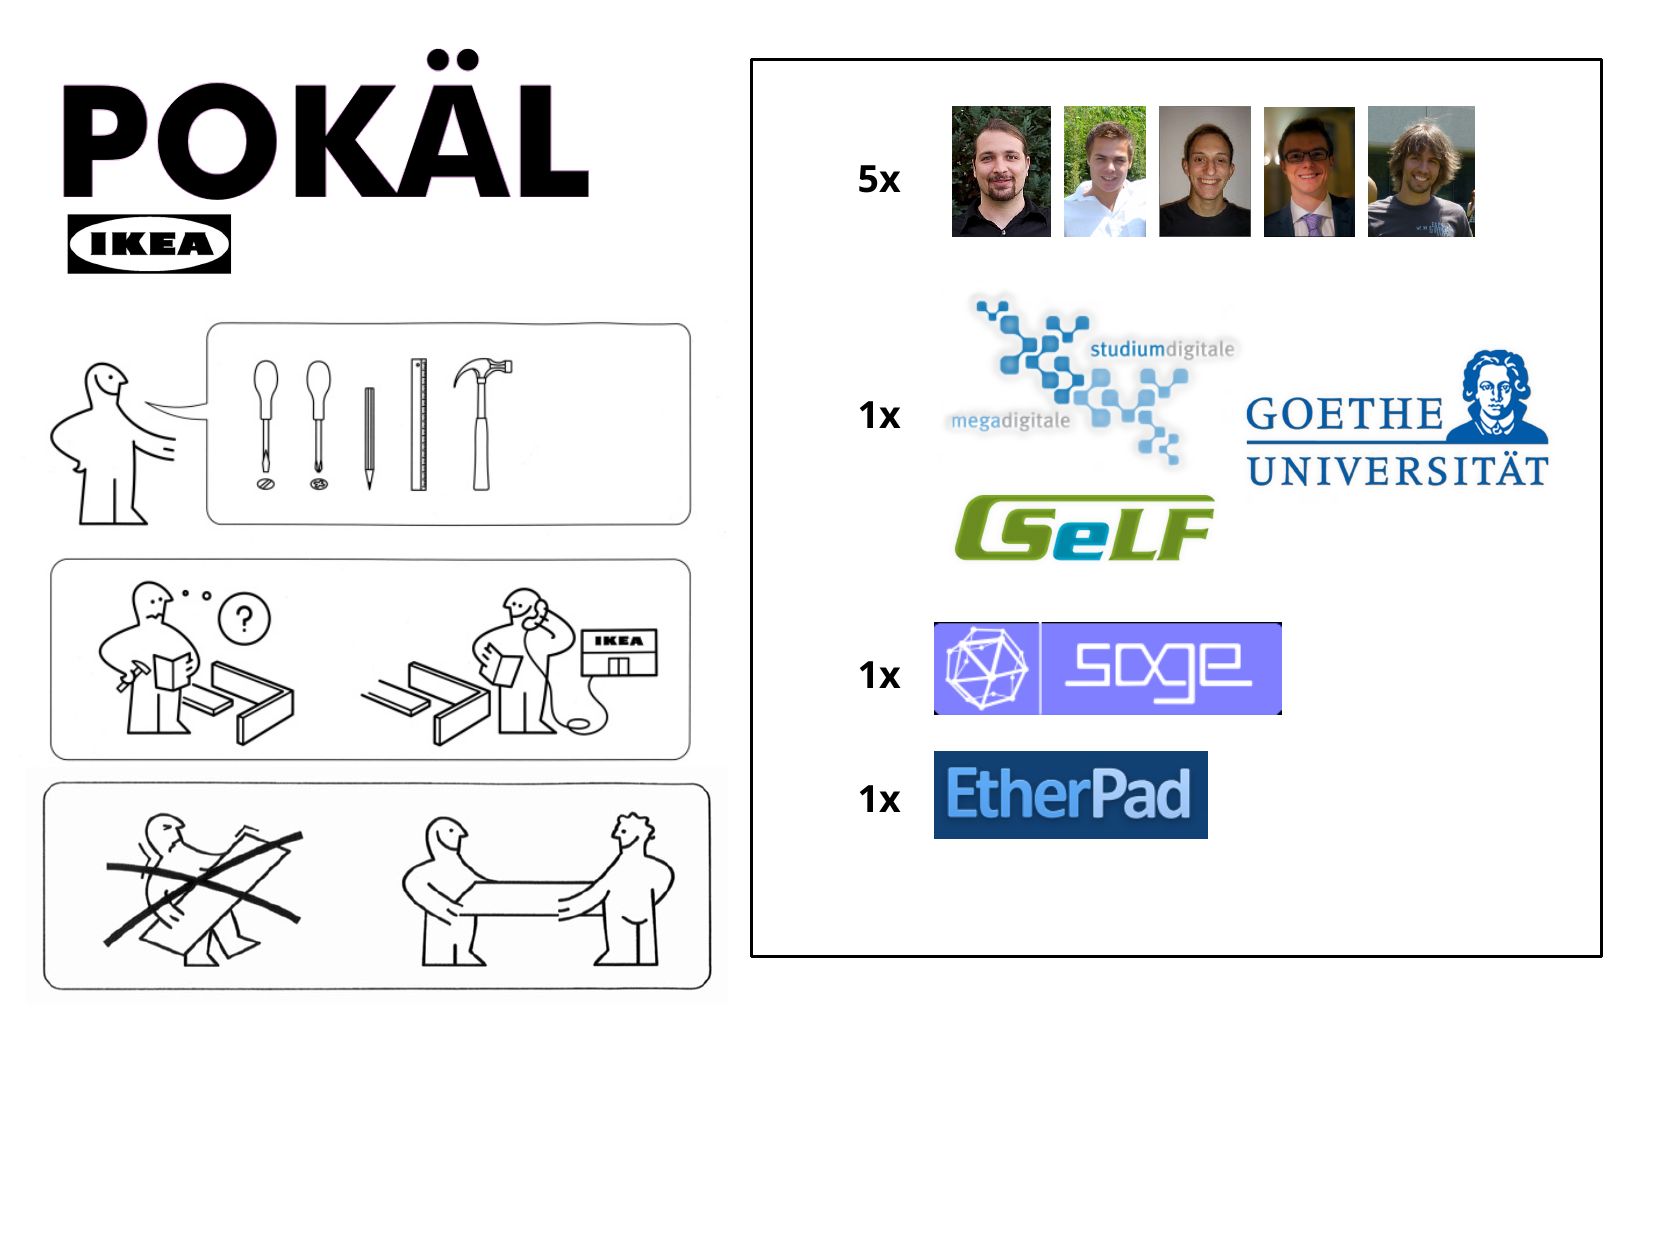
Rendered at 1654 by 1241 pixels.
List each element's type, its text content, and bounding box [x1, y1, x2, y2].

picture [1264, 107, 1355, 237]
text_box 5x [839, 141, 926, 206]
picture [1159, 106, 1251, 237]
picture [52, 48, 591, 201]
picture [1064, 106, 1146, 237]
text_box 1x [839, 637, 926, 703]
picture [934, 751, 1208, 839]
text_box 1x [839, 377, 926, 443]
text_box 1x [840, 761, 926, 827]
picture [1368, 106, 1475, 237]
picture [934, 622, 1282, 715]
picture [952, 106, 1051, 237]
picture [66, 212, 232, 276]
picture [936, 280, 1555, 567]
picture [19, 279, 728, 1004]
